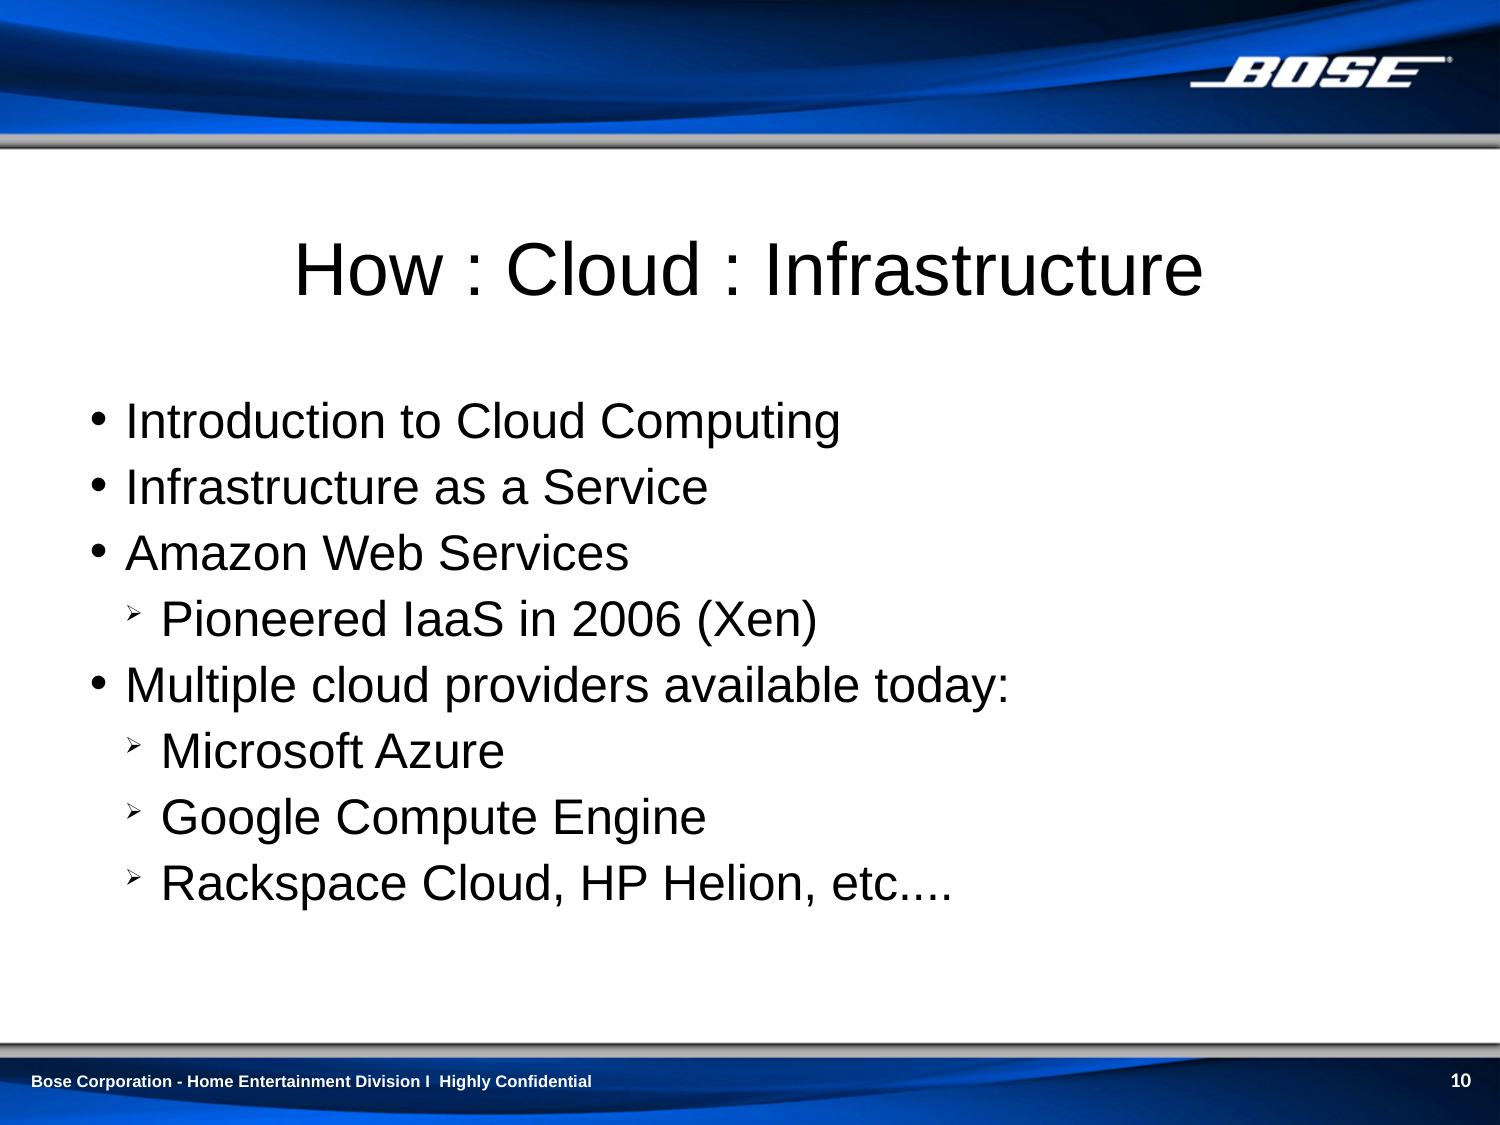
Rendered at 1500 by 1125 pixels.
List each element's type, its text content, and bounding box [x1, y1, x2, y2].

text_box Introduction to Cloud Computing Infrastructure as a Service Amazon Web Services Pioneered IaaS in 2006 (Xen) Multiple cloud providers available today: Microsoft Azure Google Compute Engine Rackspace Cloud, HP Helion, etc.... [74, 375, 1425, 1003]
picture [0, 0, 1500, 1125]
text_box How : Cloud : Infrastructure [74, 185, 1425, 345]
